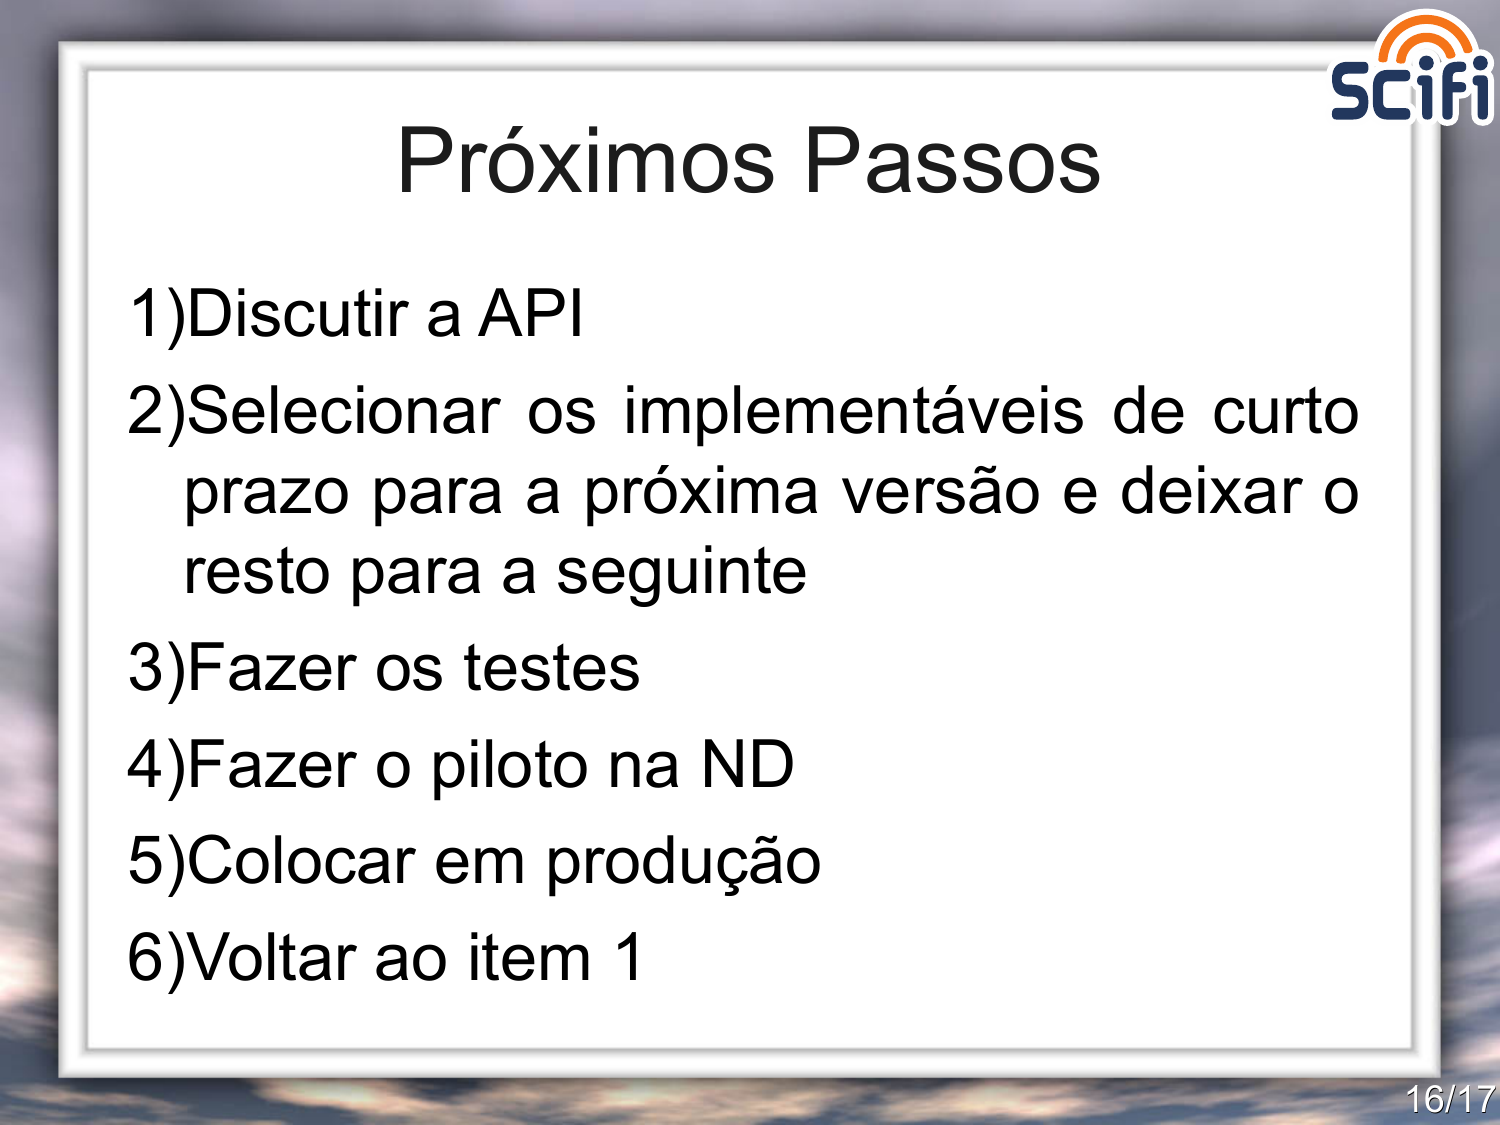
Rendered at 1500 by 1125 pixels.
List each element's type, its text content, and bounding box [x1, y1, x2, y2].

title Próximos Passos [75, 62, 1426, 250]
picture [0, 0, 1500, 1125]
list Discutir a API Selecionar os implementáveis de curto prazo para a próxima versão e deixar o resto para a seguinte Fazer os testes Fazer o piloto na ND Colocar em produção Voltar ao item 1 [112, 262, 1401, 1005]
